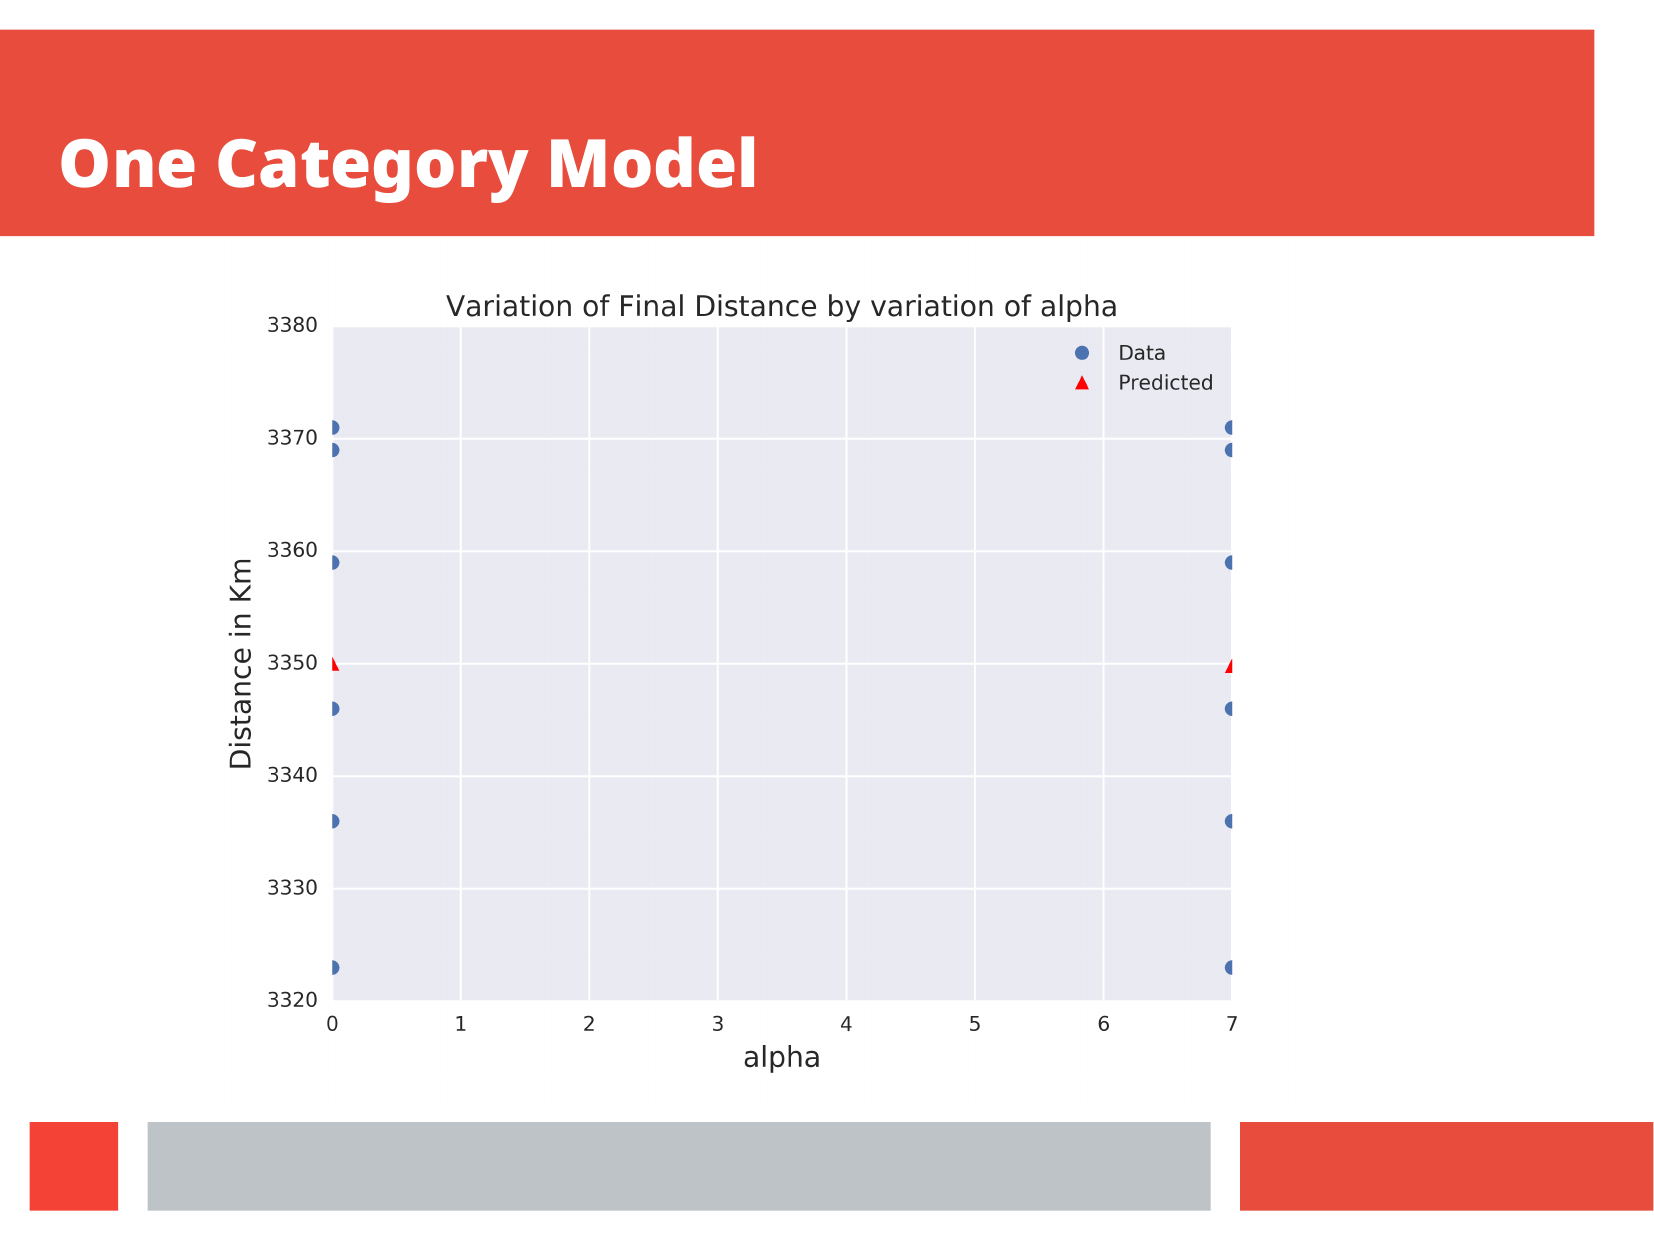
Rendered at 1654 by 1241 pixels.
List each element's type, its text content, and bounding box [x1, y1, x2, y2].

title One Category Model [59, 59, 1595, 207]
picture [187, 239, 1348, 1111]
